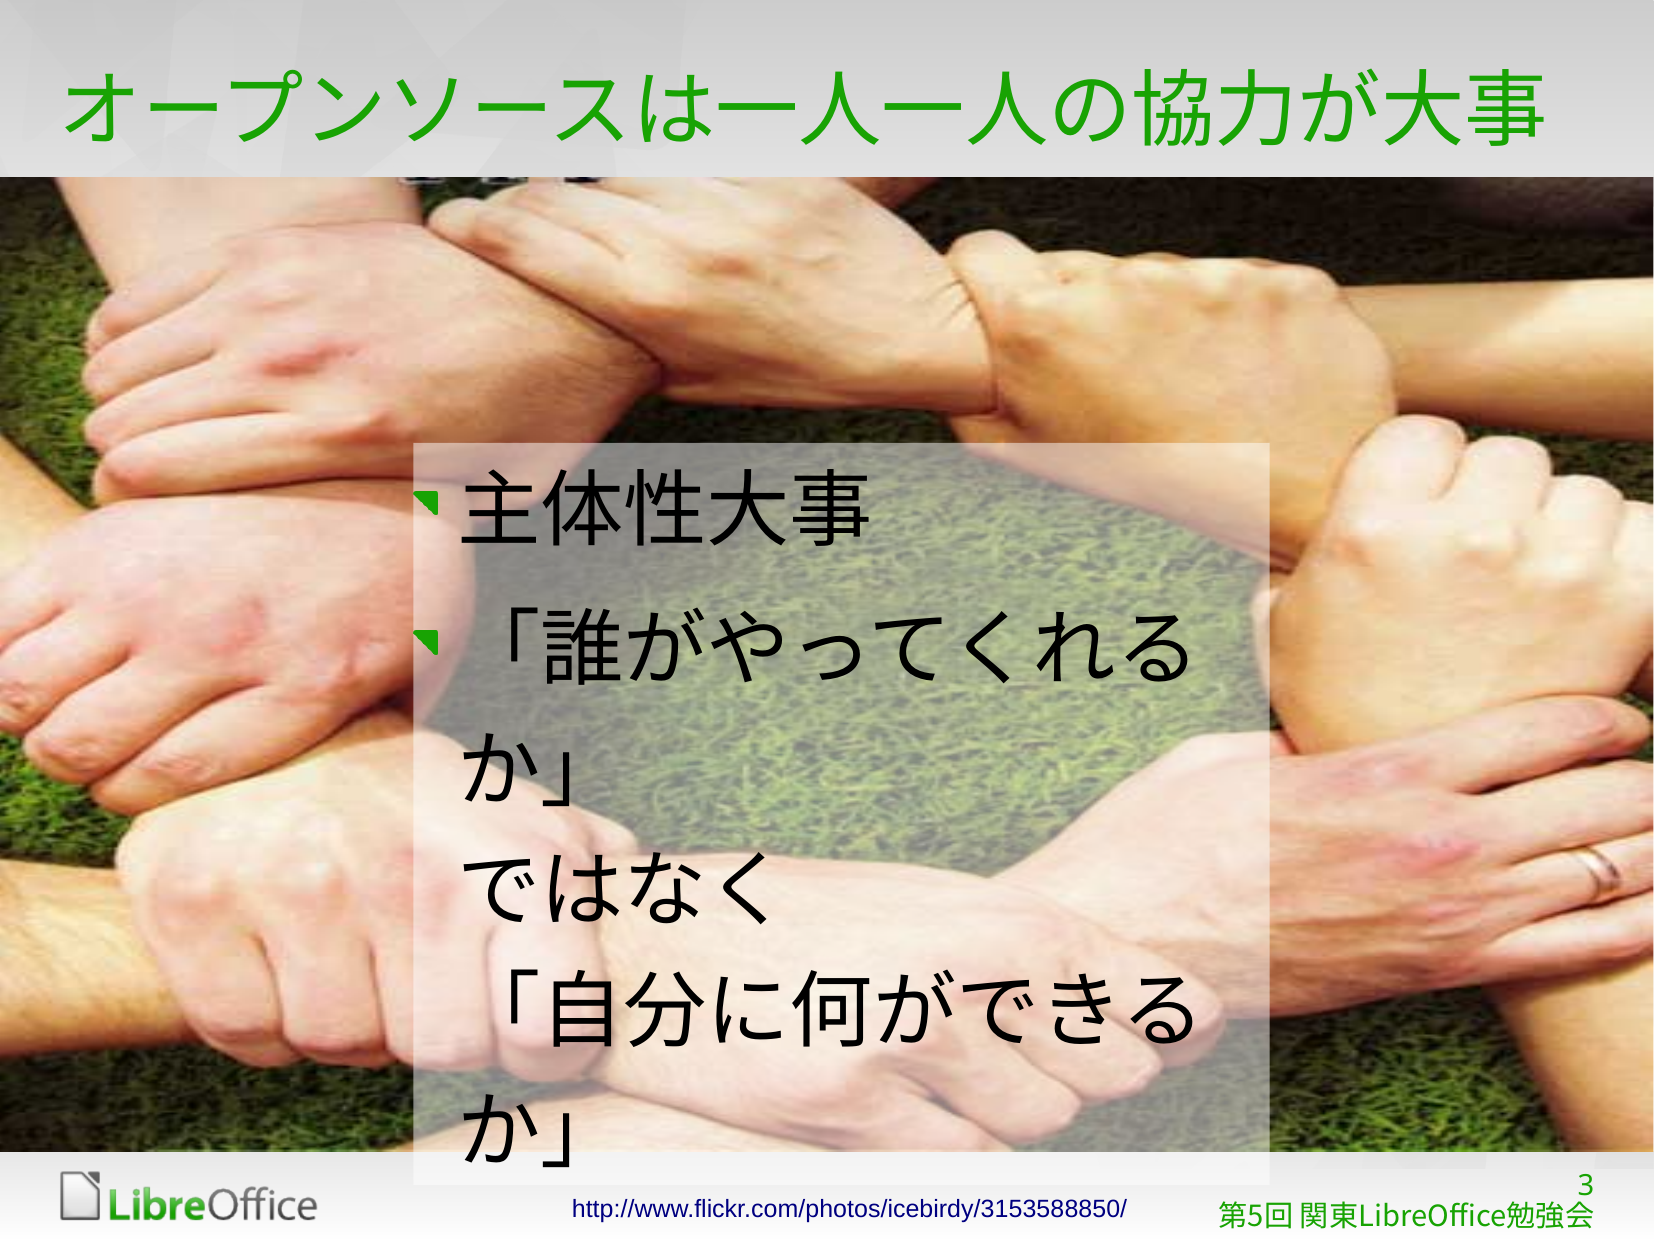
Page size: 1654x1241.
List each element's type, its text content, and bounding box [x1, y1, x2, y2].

text_box http://www.flickr.com/photos/icebirdy/3153588850/ [501, 1187, 1144, 1241]
picture [0, 0, 1654, 1240]
list 主体性大事 「誰がやってくれるか」 ではなく 「自分に何ができるか」 [413, 442, 1270, 857]
title オープンソースは一人一人の協力が大事 [59, 29, 1595, 177]
